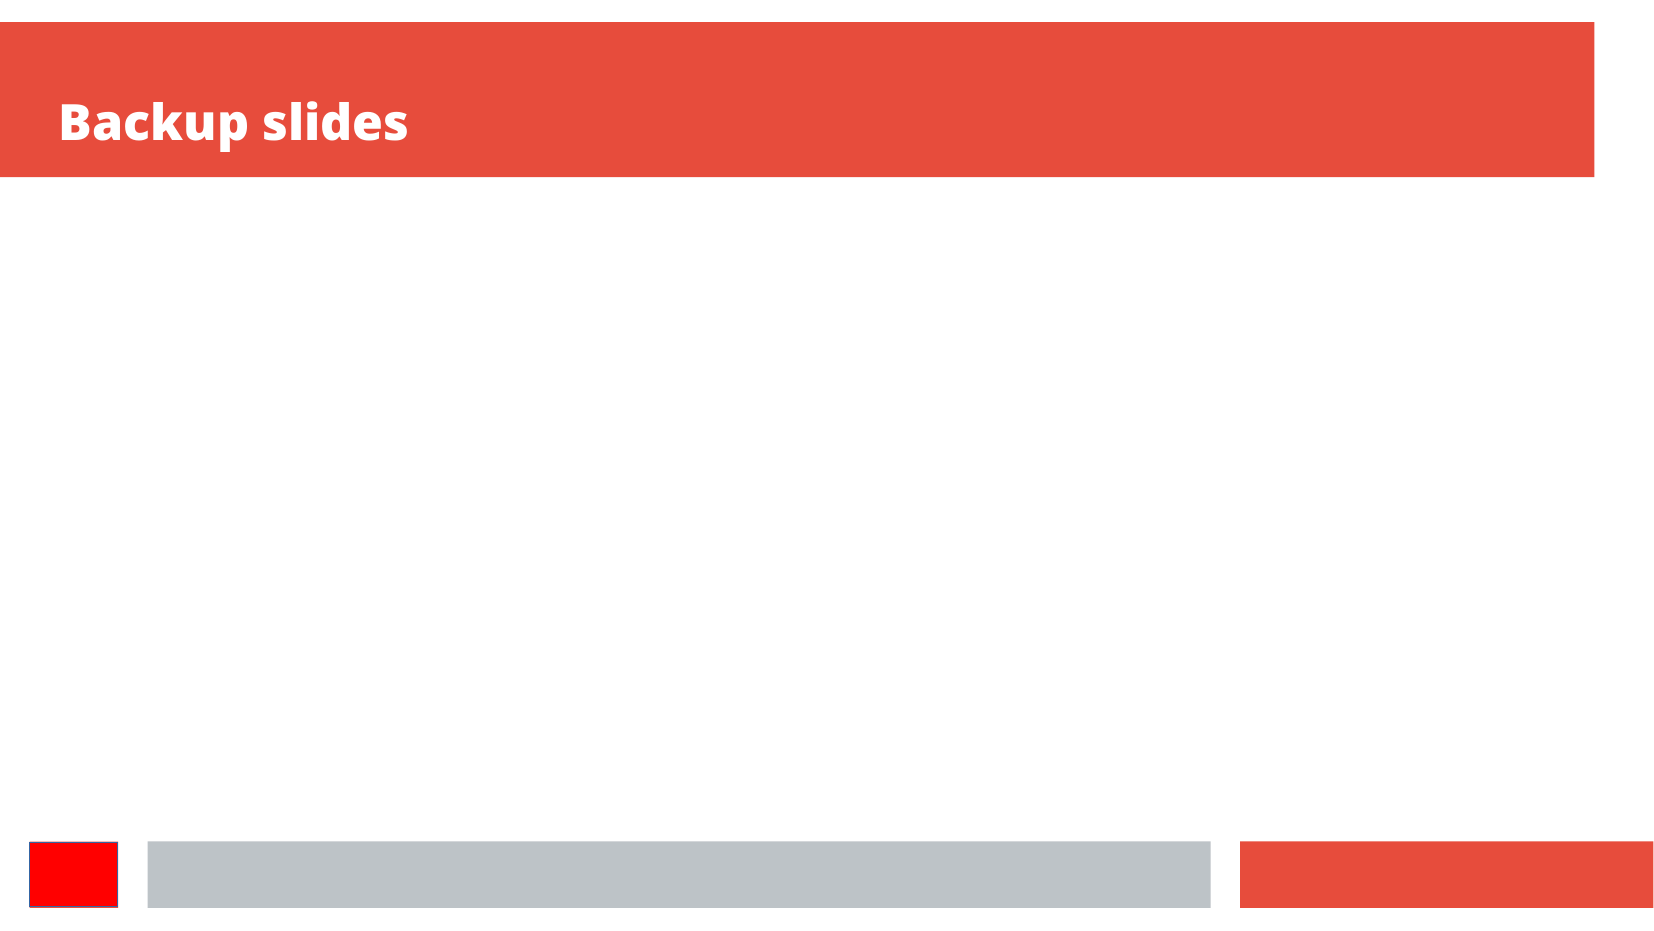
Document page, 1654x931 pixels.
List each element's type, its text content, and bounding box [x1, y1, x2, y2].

text_box [29, 842, 118, 907]
title Backup slides [59, 44, 1595, 156]
